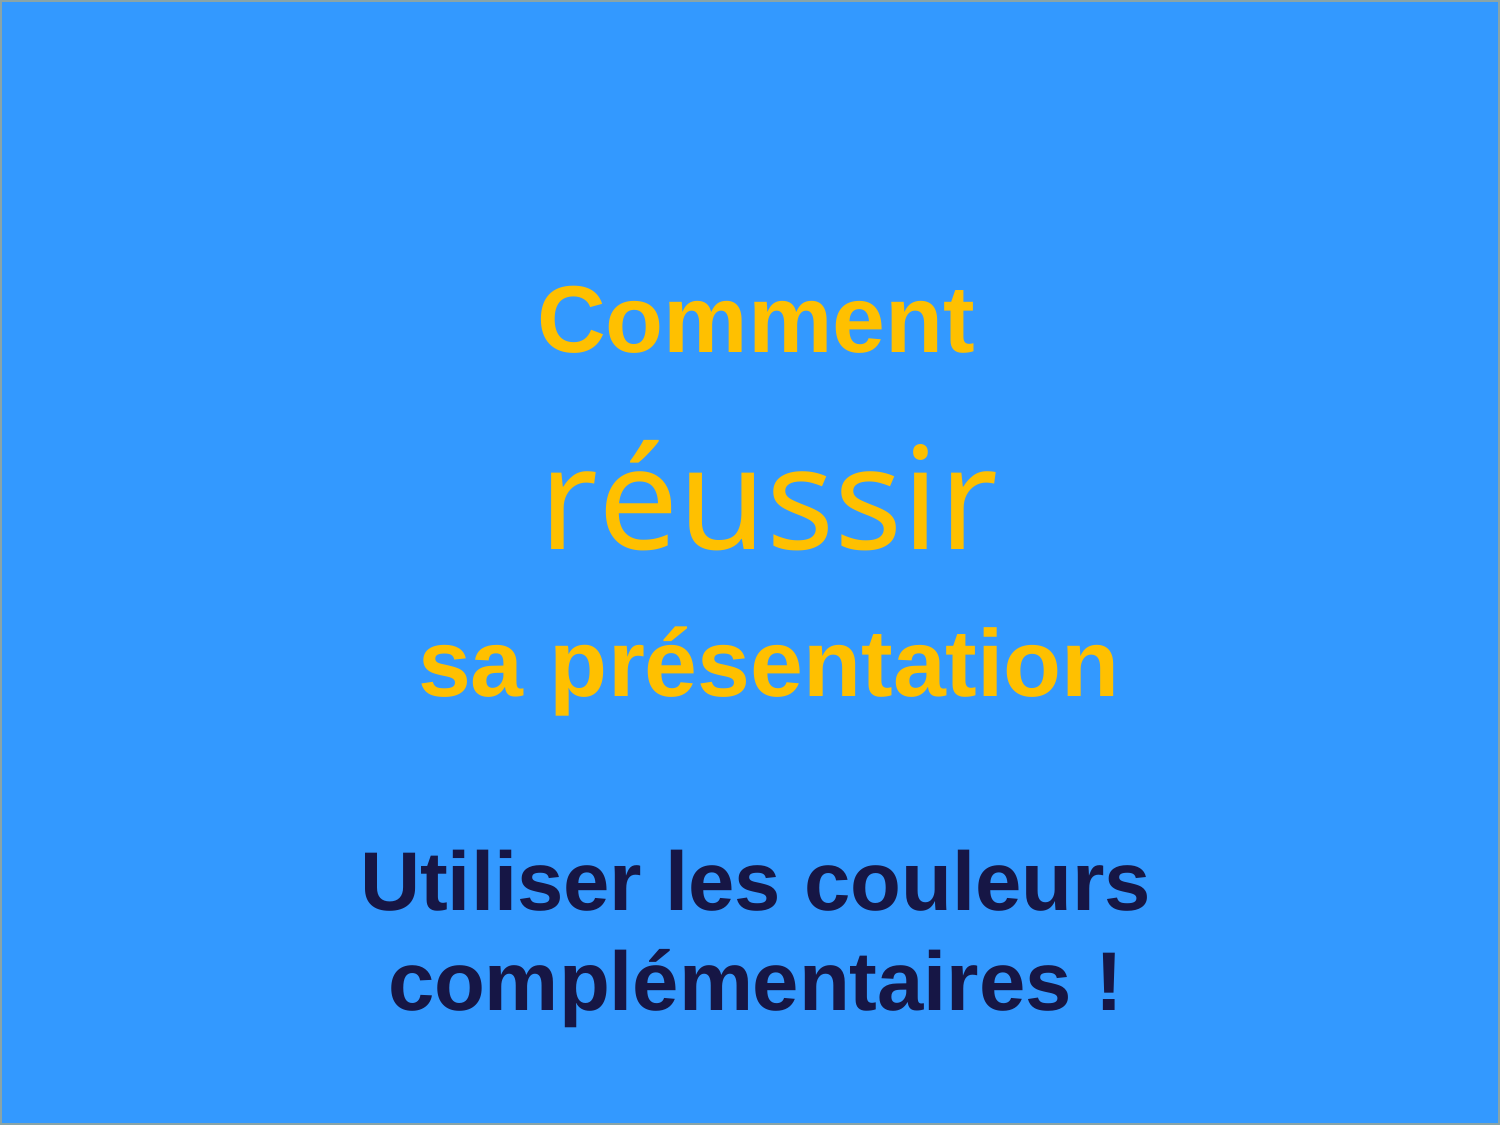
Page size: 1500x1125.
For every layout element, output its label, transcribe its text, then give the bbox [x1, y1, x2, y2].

title Utiliser les couleurs complémentaires ! [118, 819, 1394, 1043]
list Comment réussir sa présentation [118, 246, 1394, 723]
text_box [0, 0, 1500, 1125]
